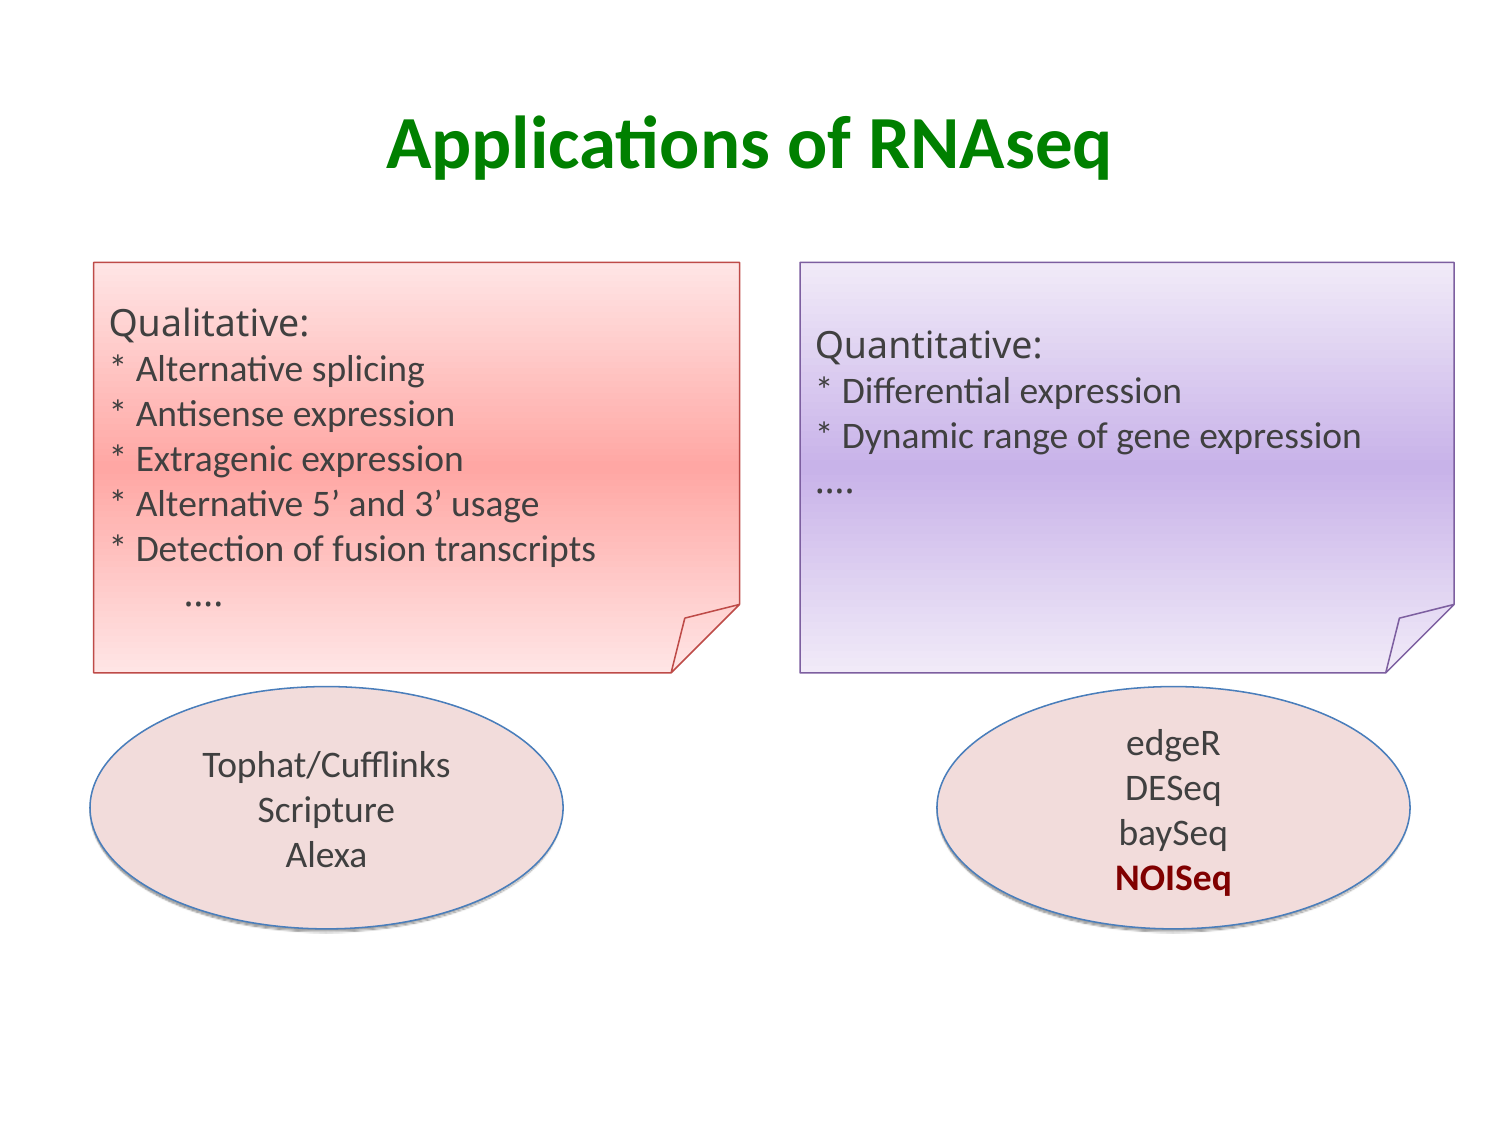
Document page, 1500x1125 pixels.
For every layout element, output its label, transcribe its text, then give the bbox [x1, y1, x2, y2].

text_box Applications of RNAseq [74, 45, 1425, 233]
text_box Quantitative: * Differential expression * Dynamic range of gene expression …. [800, 262, 1455, 673]
text_box edgeR DESeq baySeq NOISeq [936, 686, 1411, 929]
text_box Qualitative: * Alternative splicing * Antisense expression * Extragenic expression * Alternative 5’ and 3’ usage * Detection of fusion transcripts …. [93, 262, 740, 673]
text_box Tophat/Cufflinks Scripture Alexa [90, 686, 564, 929]
